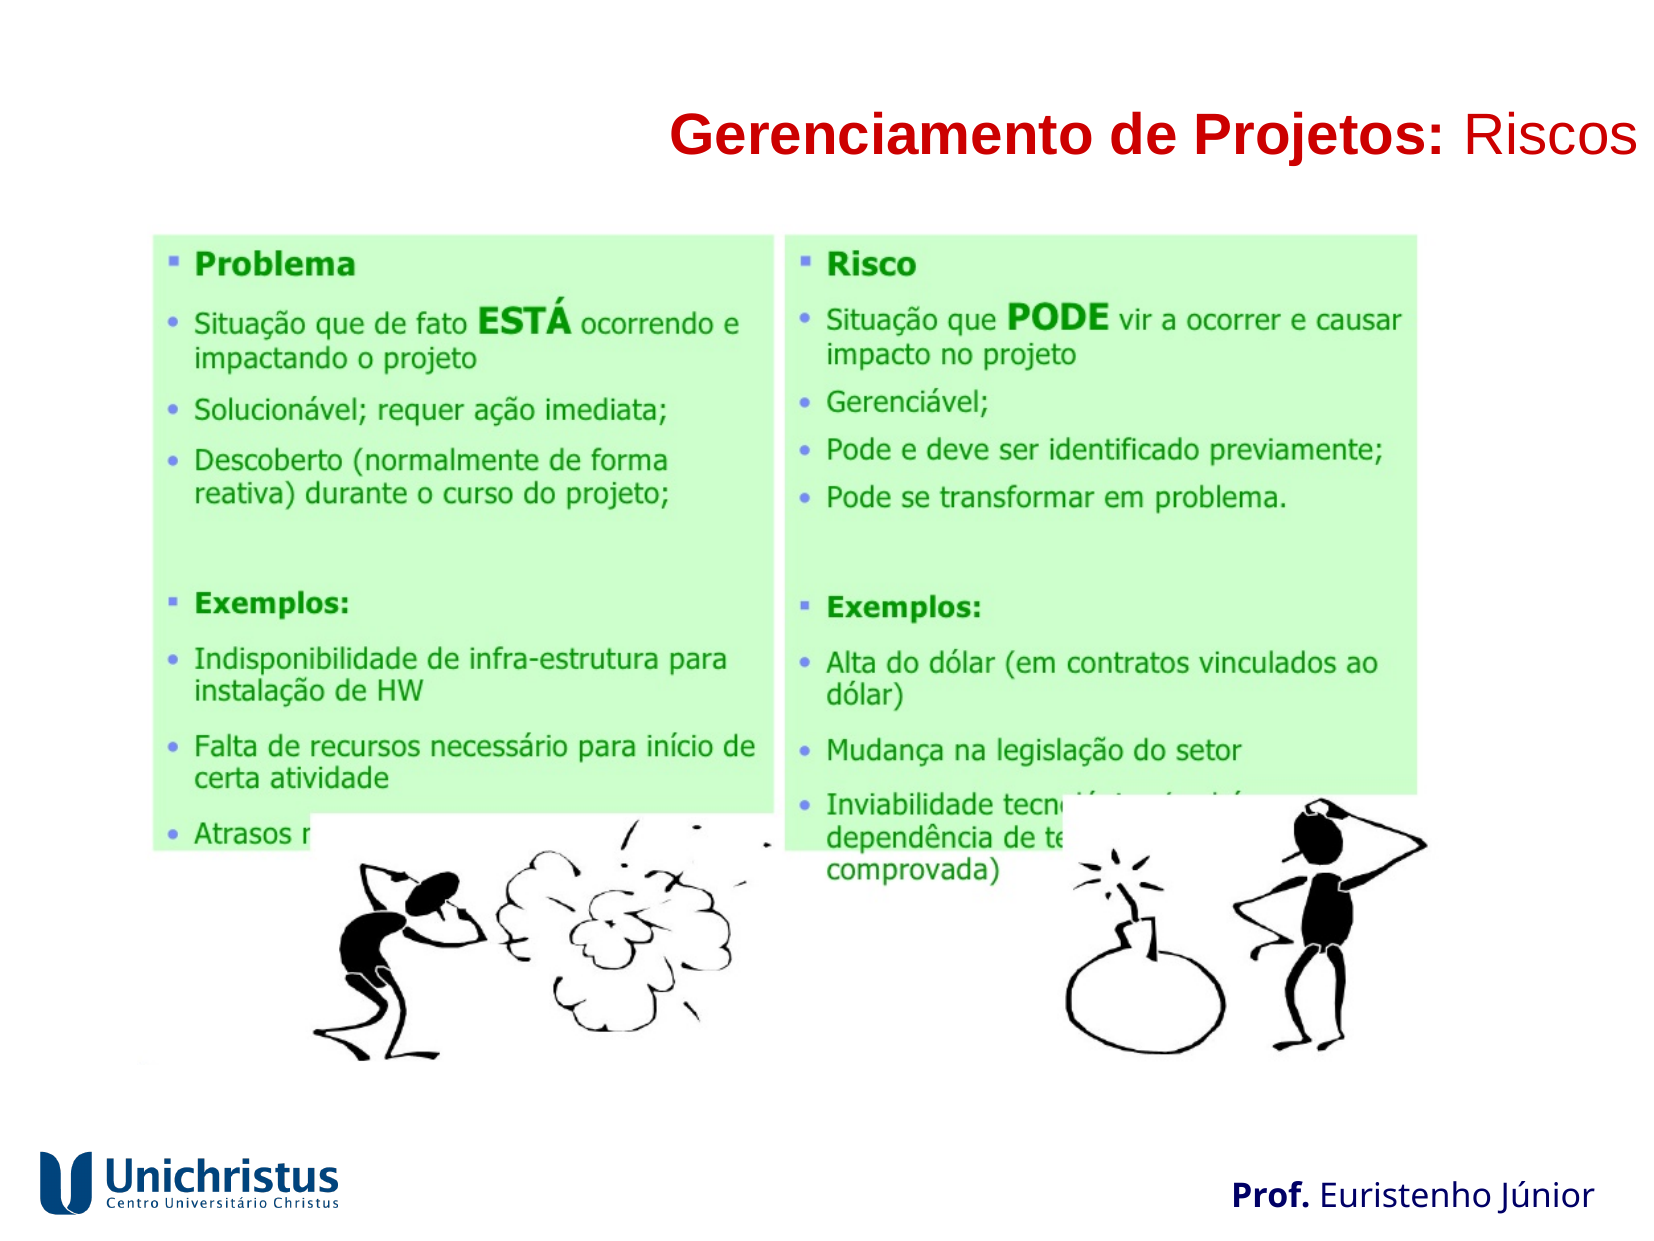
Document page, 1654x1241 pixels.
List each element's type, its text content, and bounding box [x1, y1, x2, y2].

text_box Prof. Euristenho Júnior [1216, 1163, 1654, 1224]
picture [35, 1148, 343, 1217]
picture [137, 224, 1441, 1065]
text_box Gerenciamento de Projetos: Riscos [654, 94, 1654, 175]
